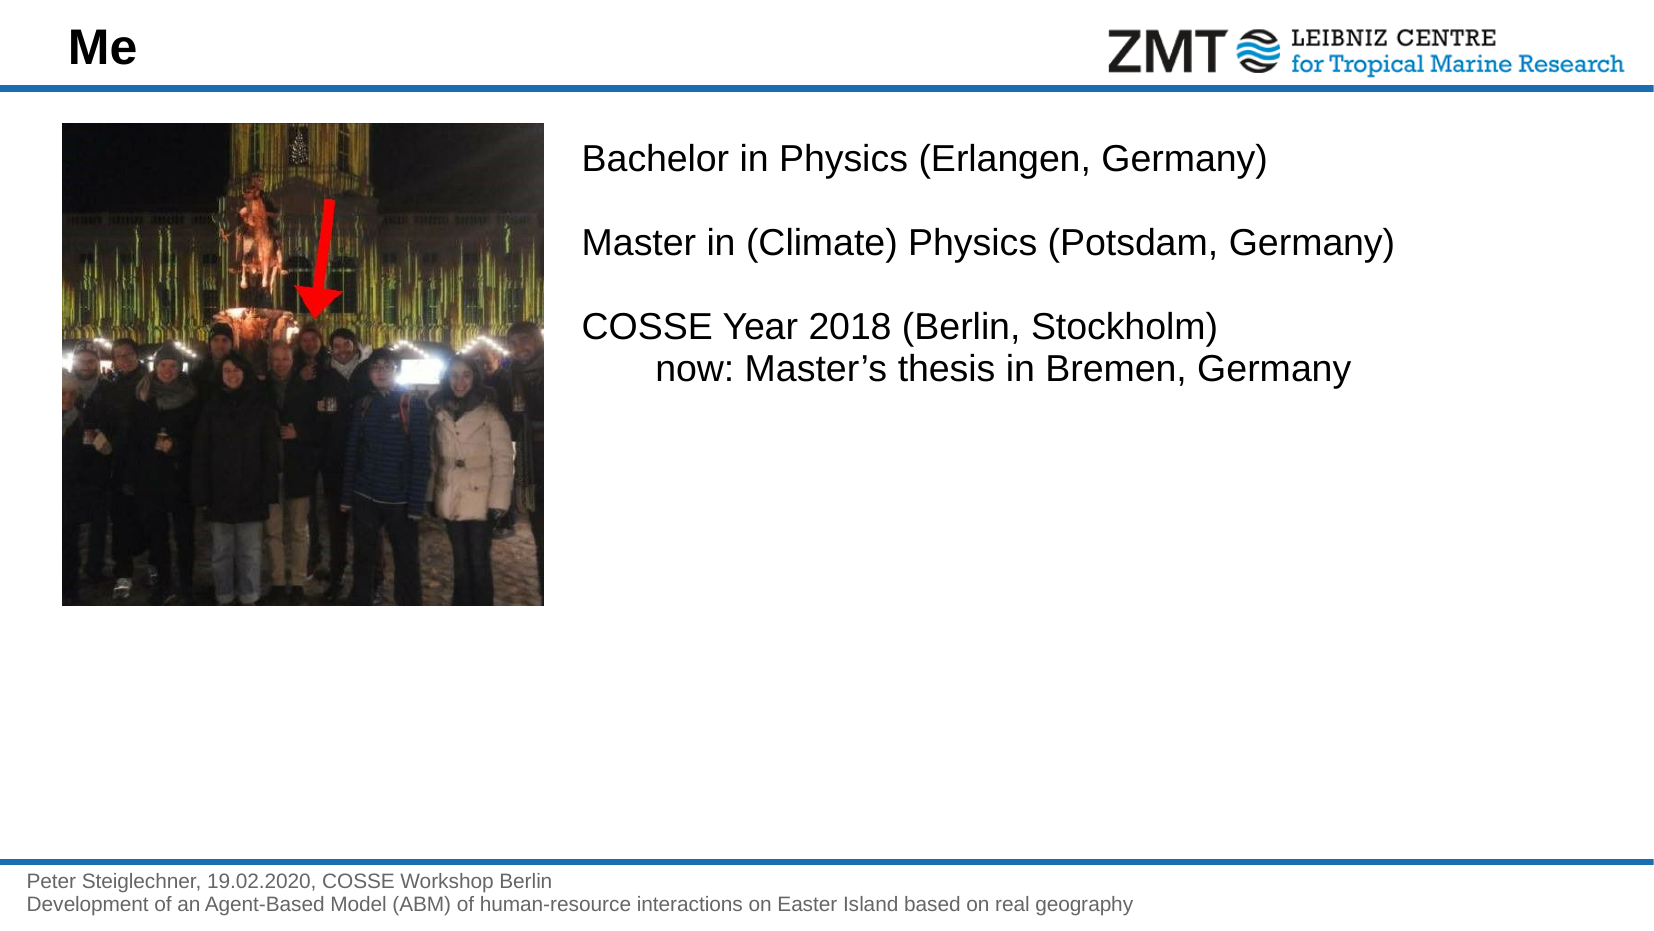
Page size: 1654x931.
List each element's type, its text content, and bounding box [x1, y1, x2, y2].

picture [1086, 1, 1654, 85]
text_box Me [53, 11, 1022, 83]
text_box Bachelor in Physics (Erlangen, Germany) Master in (Climate) Physics (Potsdam, Germany) COSSE Year 2018 (Berlin, Stockholm) now: Master’s thesis in Bremen, Germany [566, 129, 1654, 556]
picture [62, 123, 544, 606]
